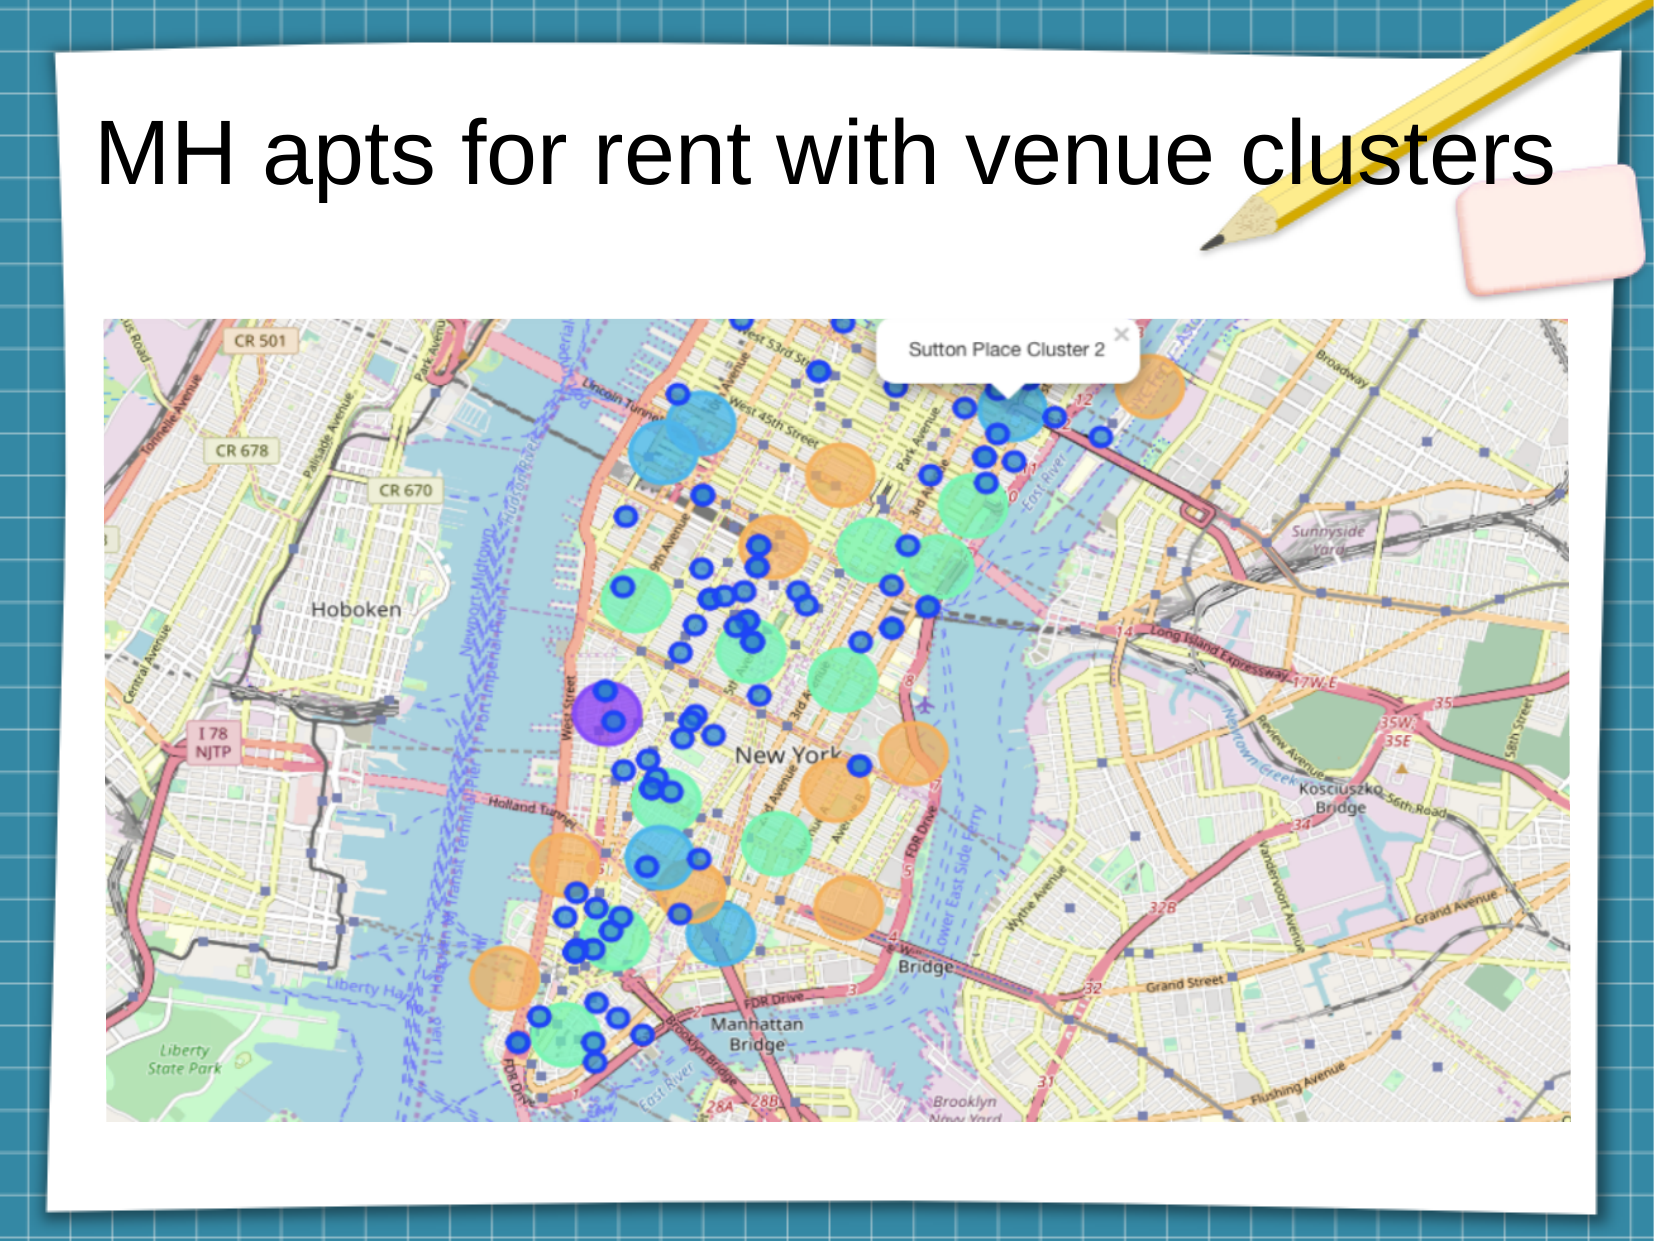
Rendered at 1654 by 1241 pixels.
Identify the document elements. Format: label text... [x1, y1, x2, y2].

title MH apts for rent with venue clusters [82, 49, 1571, 257]
picture [0, 0, 1654, 1241]
